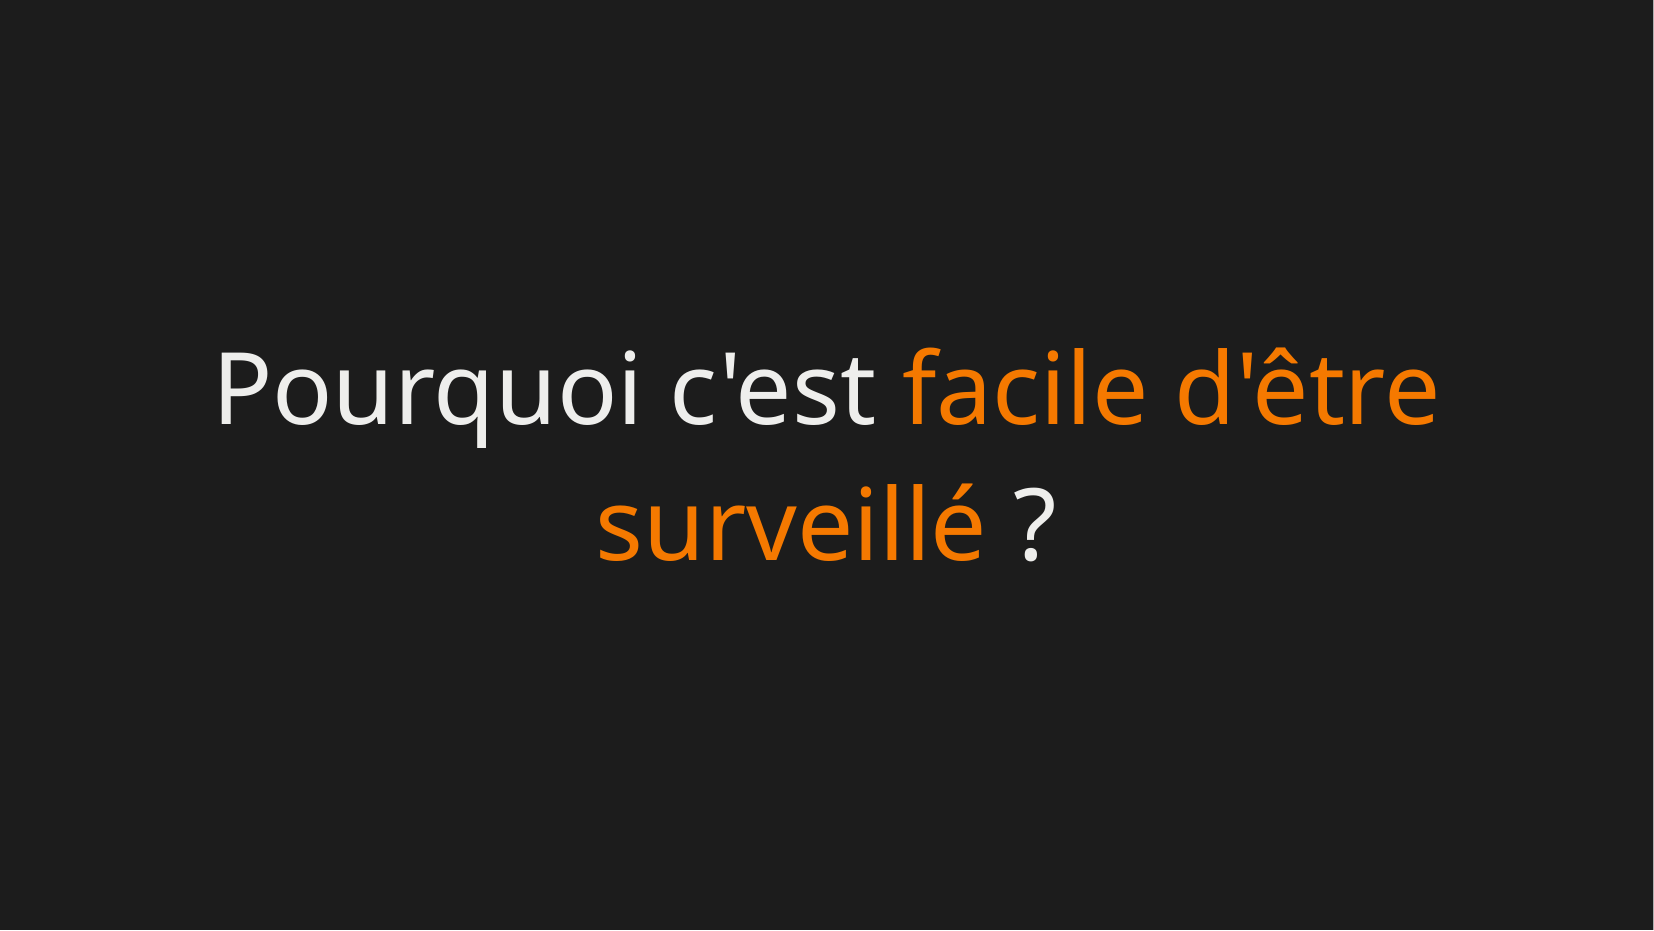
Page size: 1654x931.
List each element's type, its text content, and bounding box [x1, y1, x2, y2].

subtitle Pourquoi c'est facile d'être surveillé ? [82, 36, 1571, 871]
